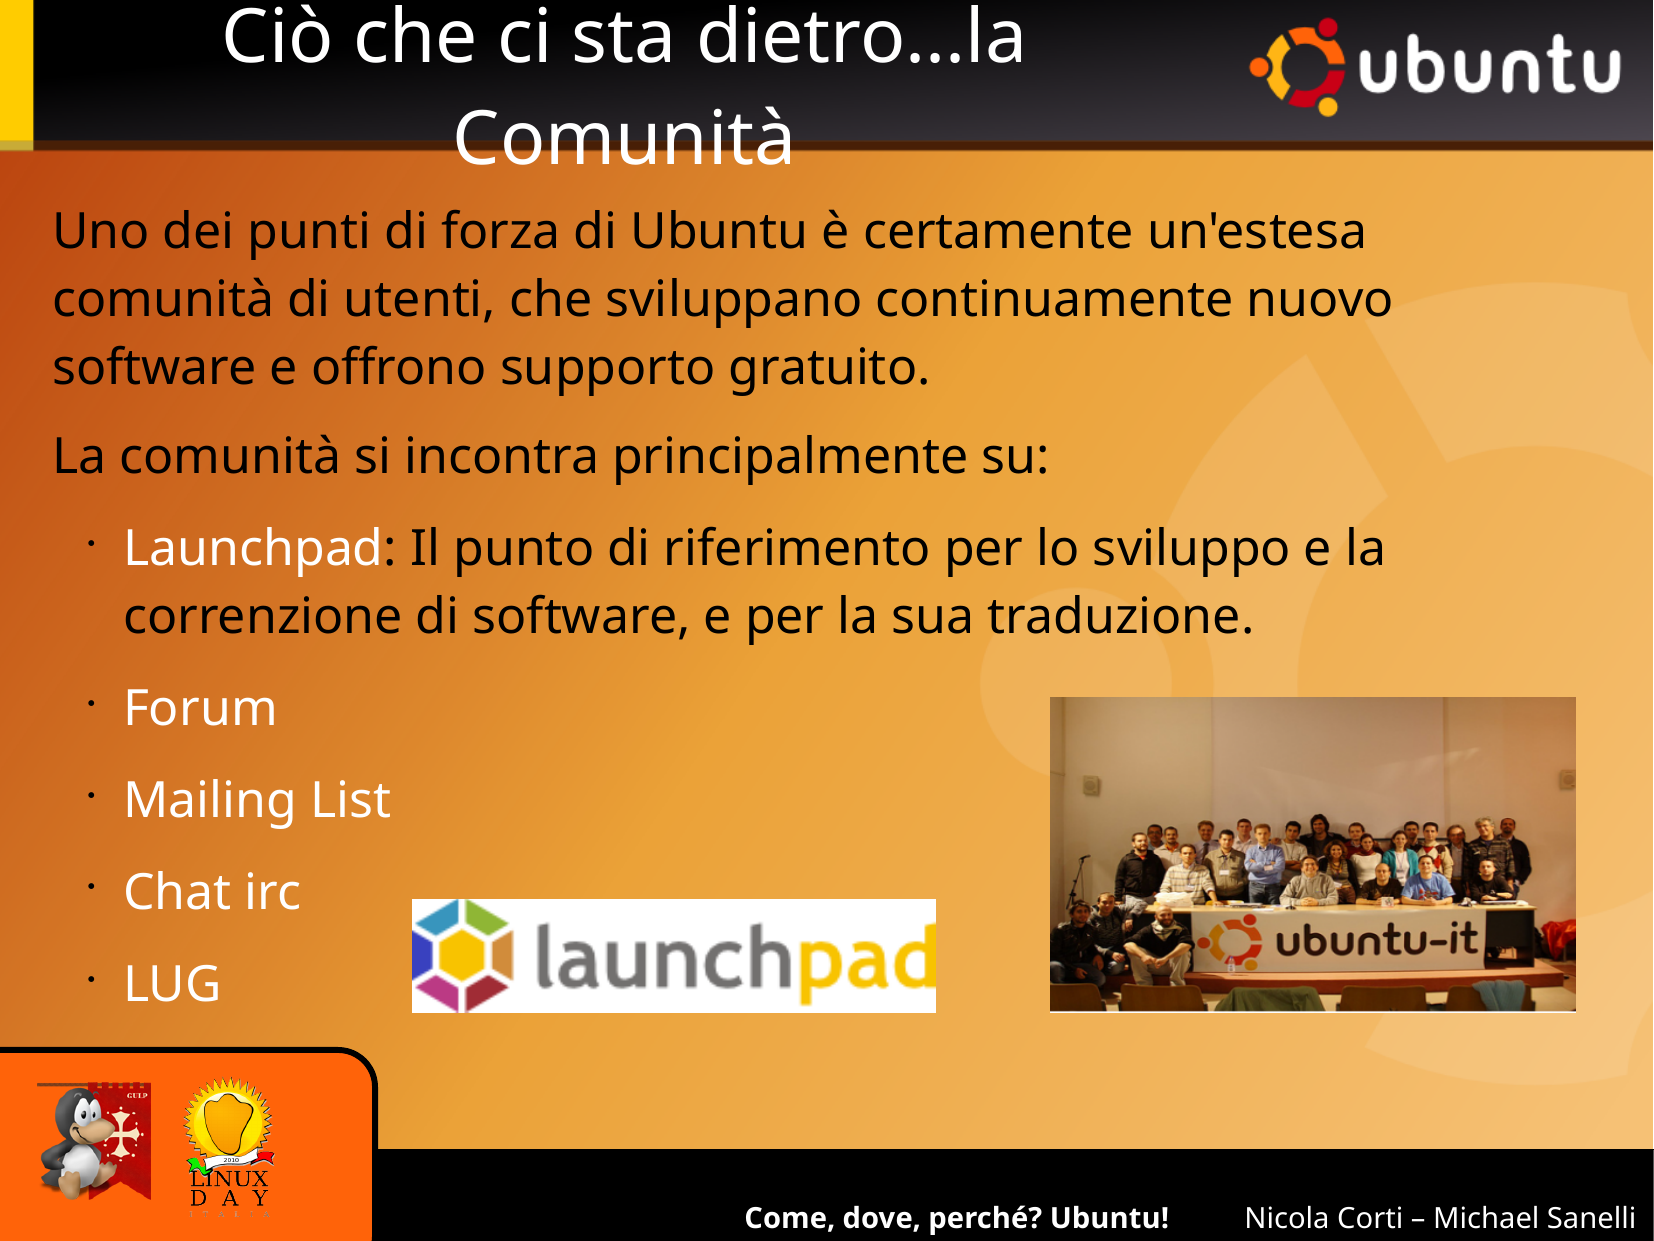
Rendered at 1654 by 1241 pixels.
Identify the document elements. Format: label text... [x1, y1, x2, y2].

text_box Uno dei punti di forza di Ubuntu è certamente un'estesa comunità di utenti, che sviluppano continuamente nuovo software e offrono supporto gratuito. [37, 187, 1613, 371]
text_box La comunità si incontra principalmente su: Launchpad: Il punto di riferimento per lo sviluppo e la correnzione di software, e per la sua traduzione. Forum Mailing List Chat irc LUG [37, 412, 1584, 938]
picture [183, 1076, 275, 1217]
title Ciò che ci sta dietro...la Comunità [49, 25, 1201, 143]
picture [0, 0, 1653, 1149]
picture [37, 1082, 151, 1200]
